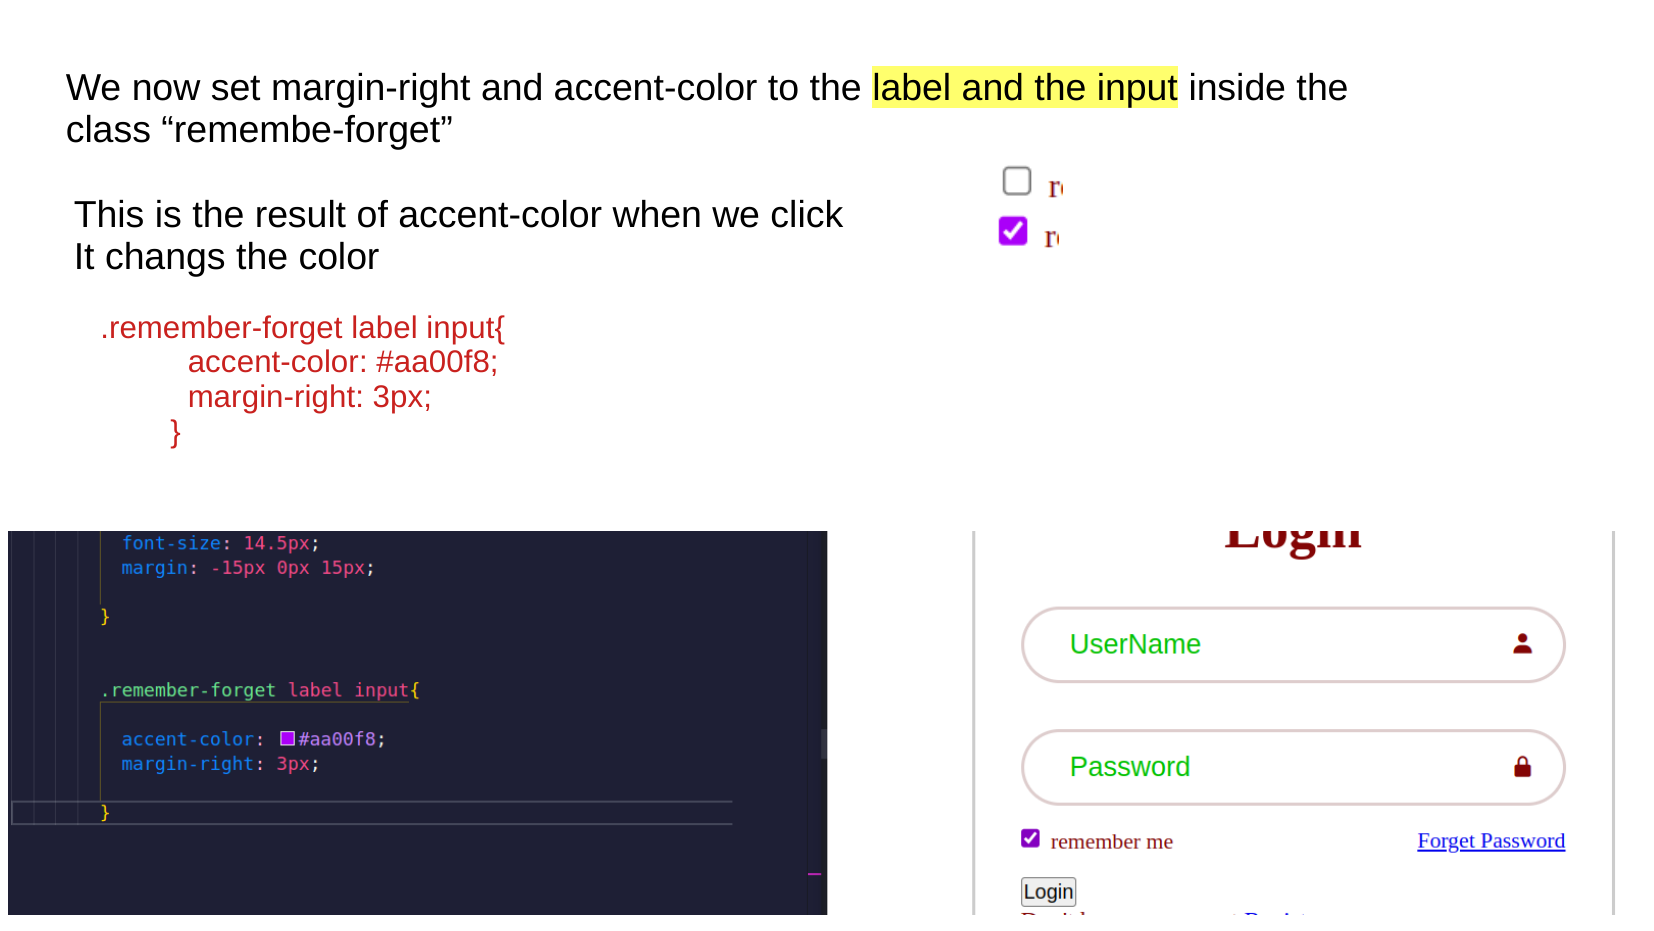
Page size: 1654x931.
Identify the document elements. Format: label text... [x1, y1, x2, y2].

text_box .remember-forget label input{ accent-color: #aa00f8; margin-right: 3px; } [85, 302, 521, 457]
text_box This is the result of accent-color when we click It changs the color [59, 186, 870, 286]
picture [8, 531, 1654, 915]
picture [974, 156, 1063, 257]
text_box We now set margin-right and accent-color to the label and the input inside the class “remembe-forget” [51, 59, 1374, 158]
